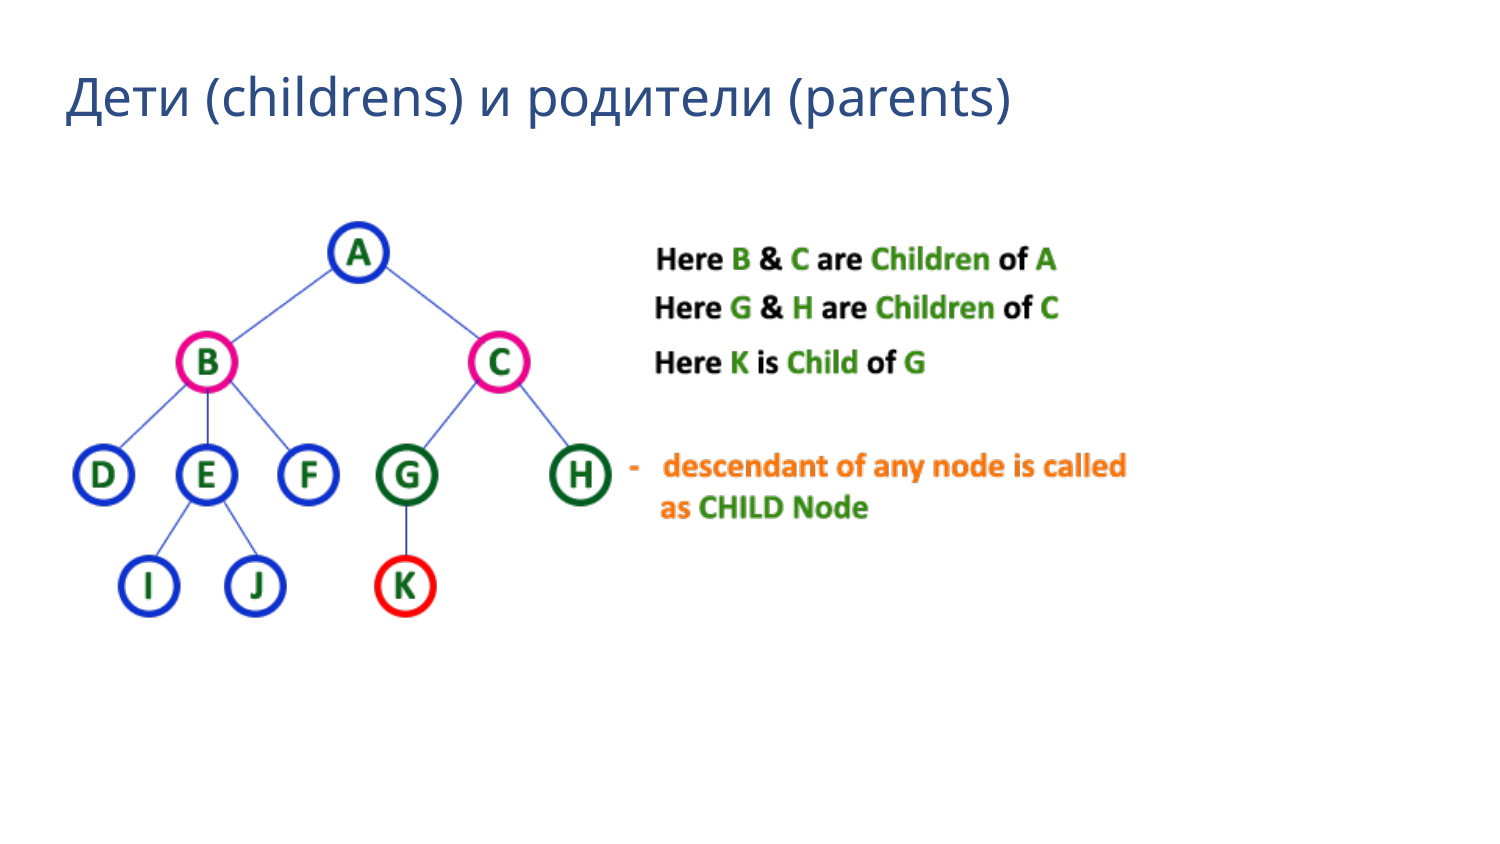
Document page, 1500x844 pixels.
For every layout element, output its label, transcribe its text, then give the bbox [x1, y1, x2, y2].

title Дети (childrens) и родители (parents) [51, 48, 1449, 142]
picture [51, 187, 1145, 657]
